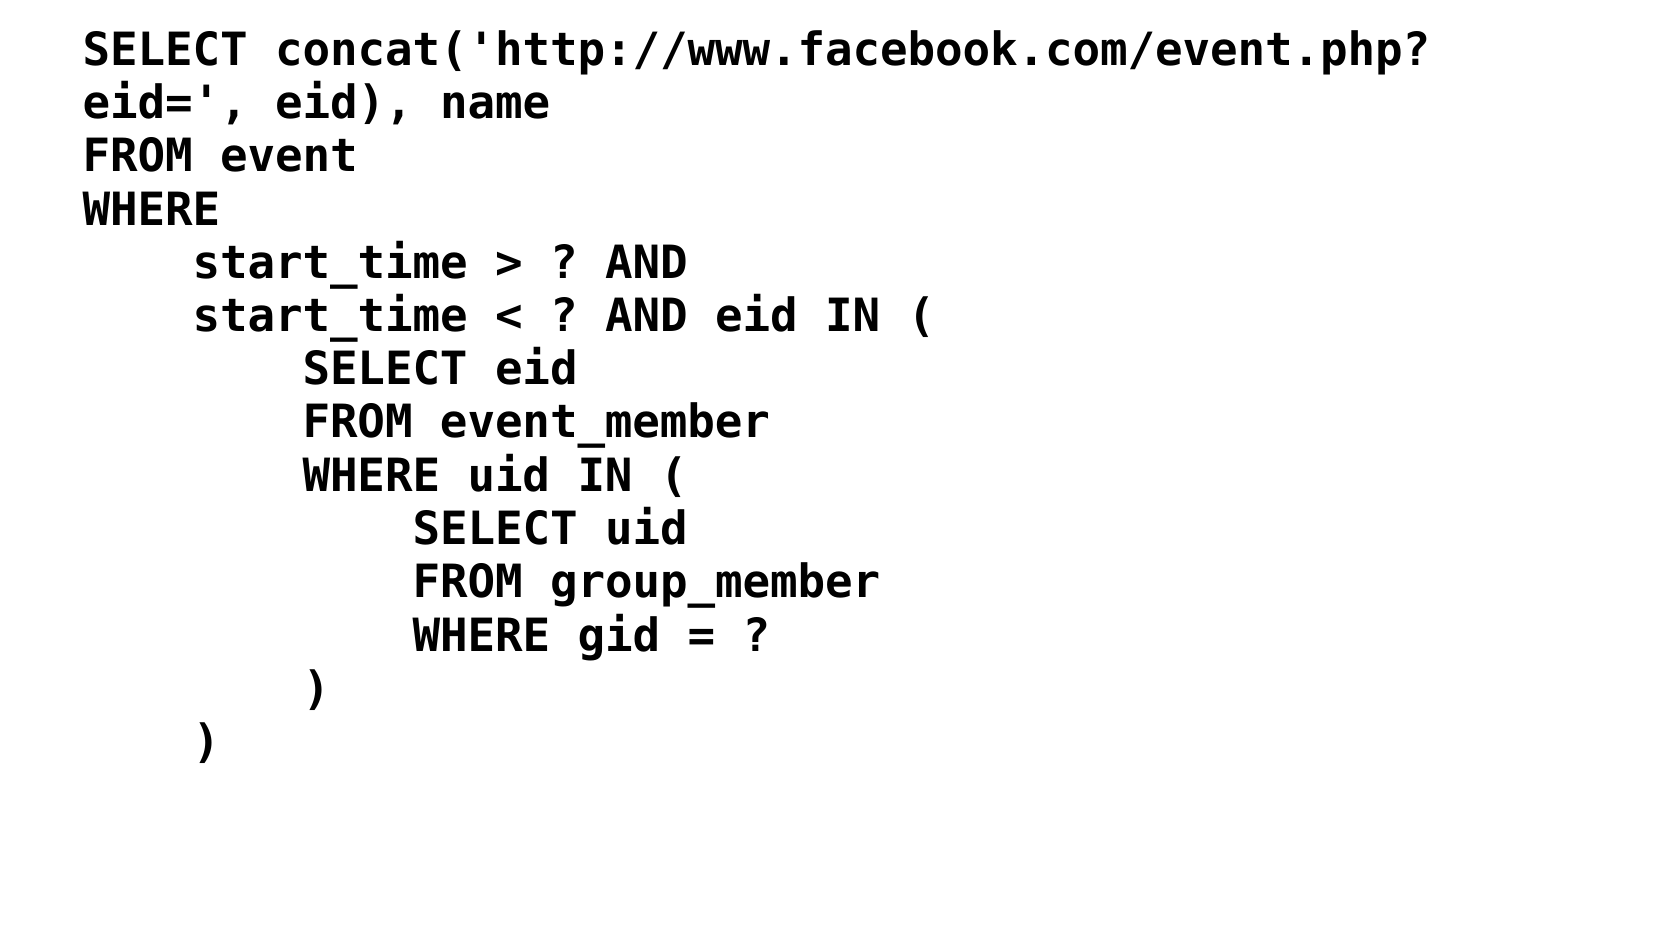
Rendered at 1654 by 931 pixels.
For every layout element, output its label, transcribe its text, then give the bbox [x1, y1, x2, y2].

subtitle SELECT concat('http://www.facebook.com/event.php?eid=', eid), name FROM event WHERE start_time > ? AND start_time < ? AND eid IN ( SELECT eid FROM event_member WHERE uid IN ( SELECT uid FROM group_member WHERE gid = ? ) ) [82, 22, 1571, 769]
